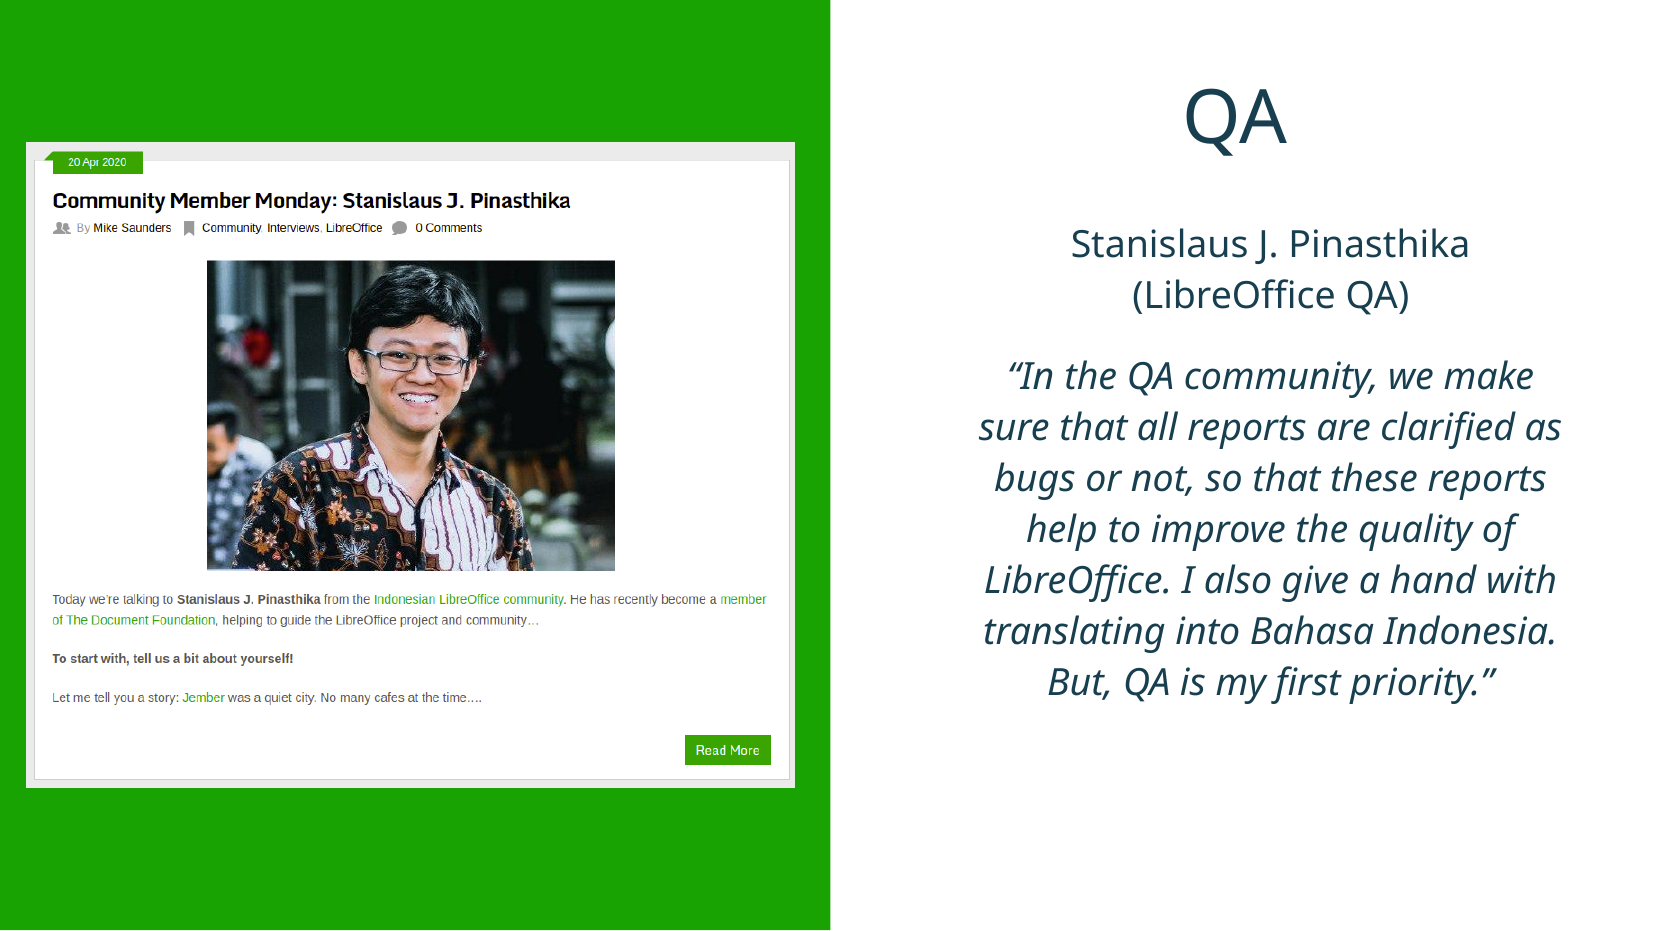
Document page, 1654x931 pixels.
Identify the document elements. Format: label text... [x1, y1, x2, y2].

list Stanislaus J. Pinasthika (LibreOffice QA) “In the QA community, we make sure that all reports are clarified as bugs or not, so that these reports help to improve the quality of LibreOffice. I also give a hand with translating into Bahasa Indonesia. But, QA is my first priority.” [900, 217, 1571, 758]
title QA [900, 37, 1571, 193]
text_box [0, 0, 831, 931]
picture [26, 142, 795, 788]
